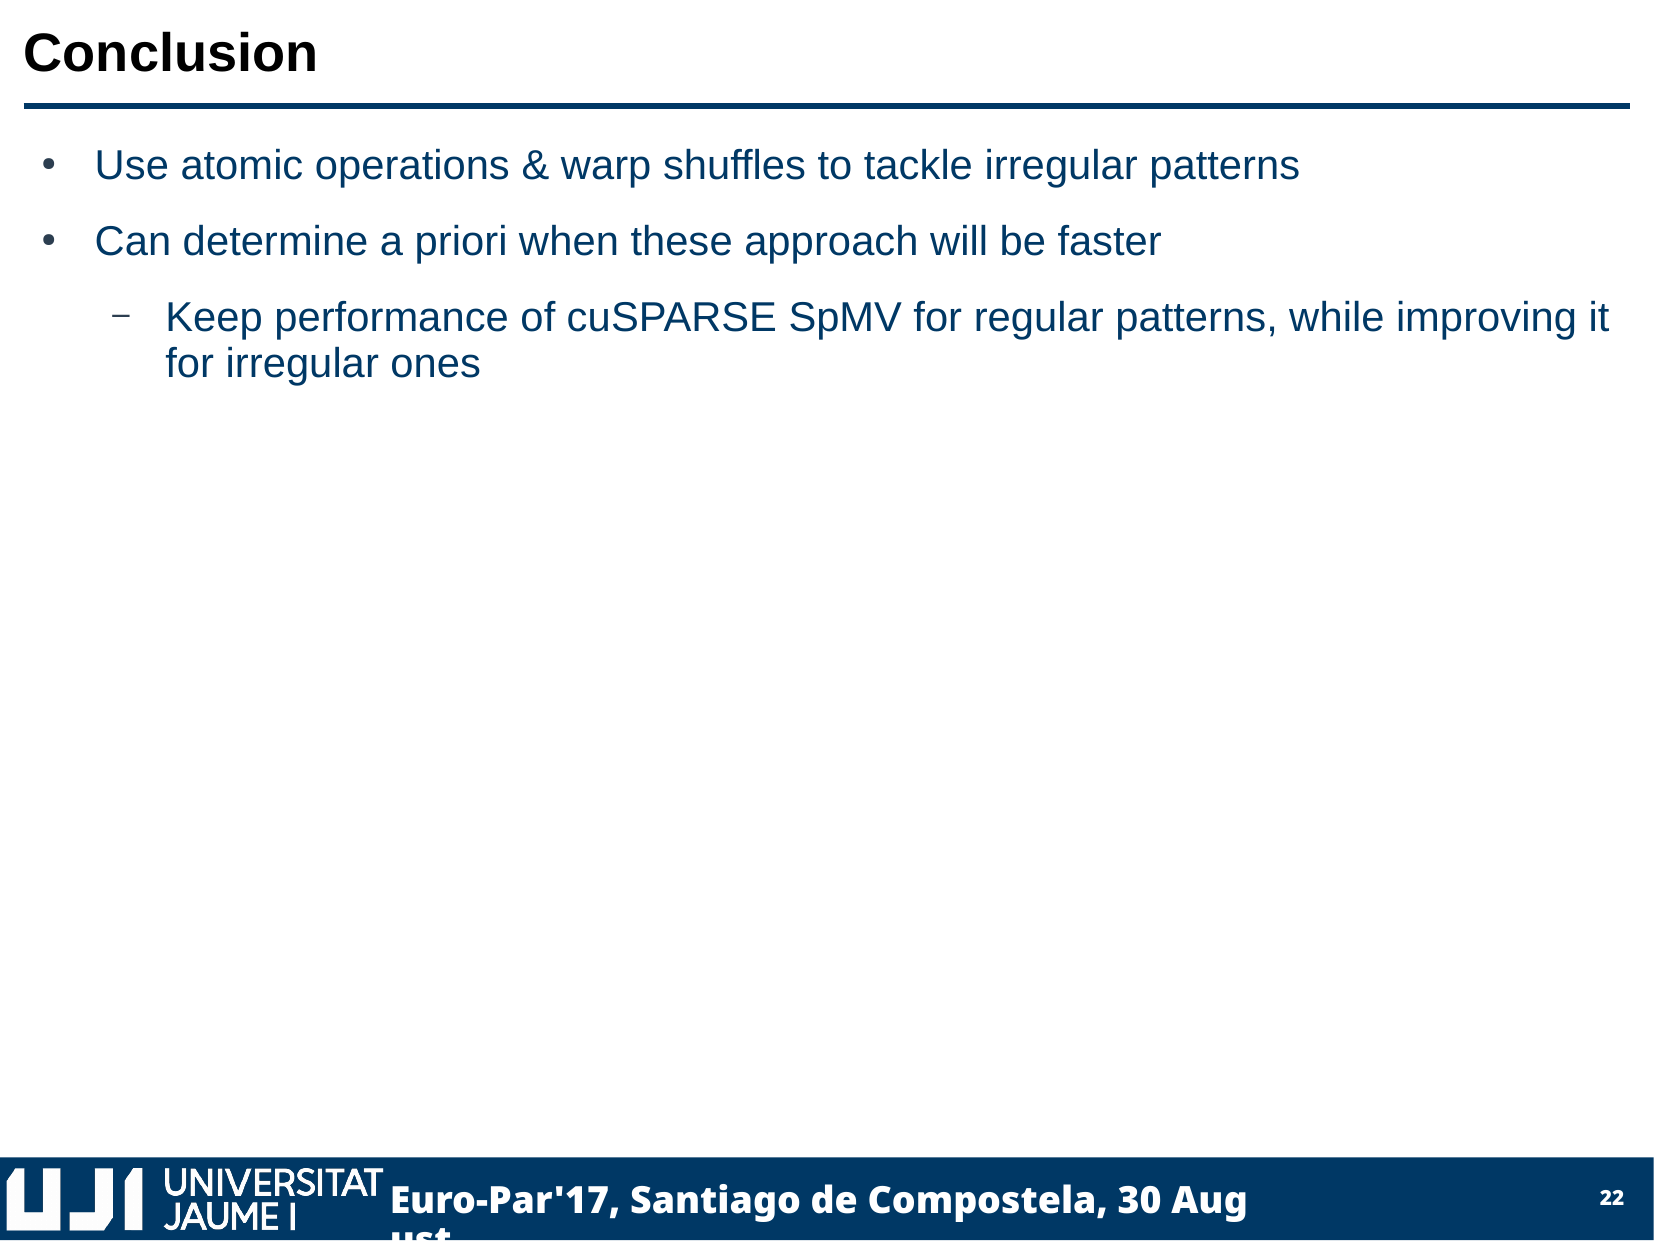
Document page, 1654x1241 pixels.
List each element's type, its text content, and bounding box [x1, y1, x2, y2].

picture [0, 1158, 390, 1241]
title Conclusion [23, 0, 1630, 107]
list Use atomic operations & warp shuffles to tackle irregular patterns Can determine a priori when these approach will be faster Keep performance of cuSPARSE SpMV for regular patterns, while improving it for irregular ones [23, 141, 1630, 1134]
